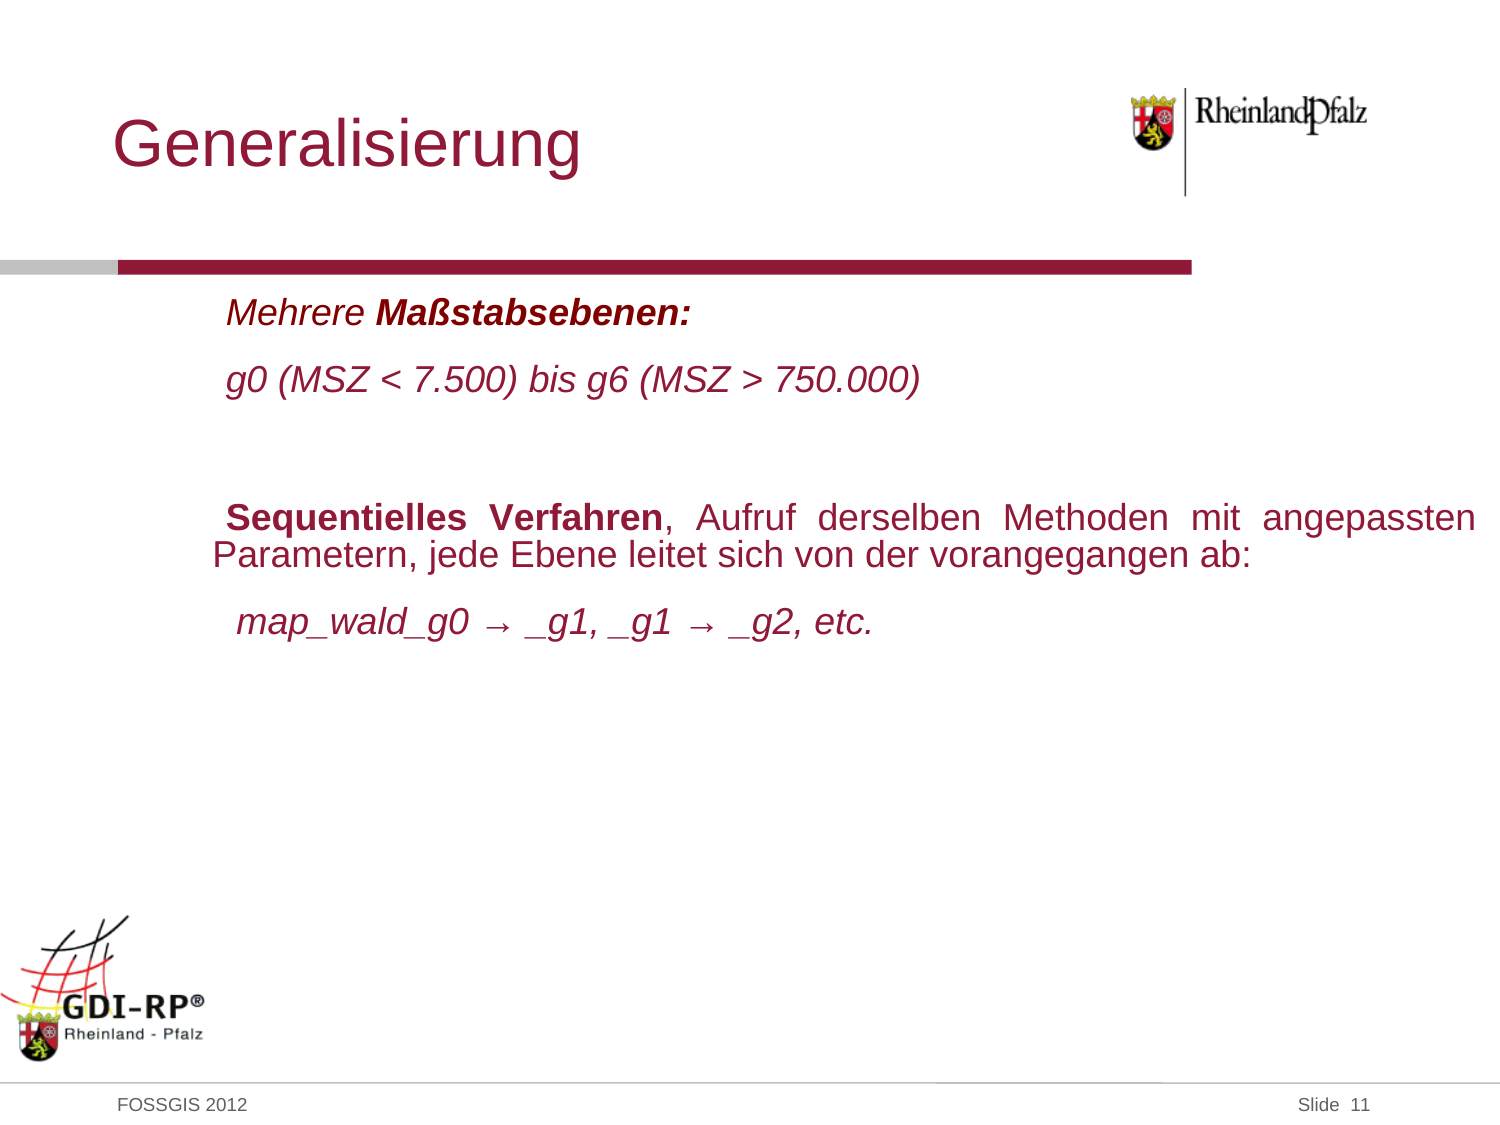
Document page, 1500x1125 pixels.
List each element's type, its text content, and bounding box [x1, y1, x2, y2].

picture [0, 915, 207, 1063]
title Generalisierung [112, 63, 1071, 224]
list Mehrere Maßstabsebenen: g0 (MSZ < 7.500) bis g6 (MSZ > 750.000) Sequentielles Verfahren, Aufruf derselben Methoden mit angepassten Parametern, jede Ebene leitet sich von der vorangegangen ab: map_wald_g0 → _g1, _g1 → _g2, etc. [212, 295, 1477, 808]
picture [1131, 88, 1447, 198]
